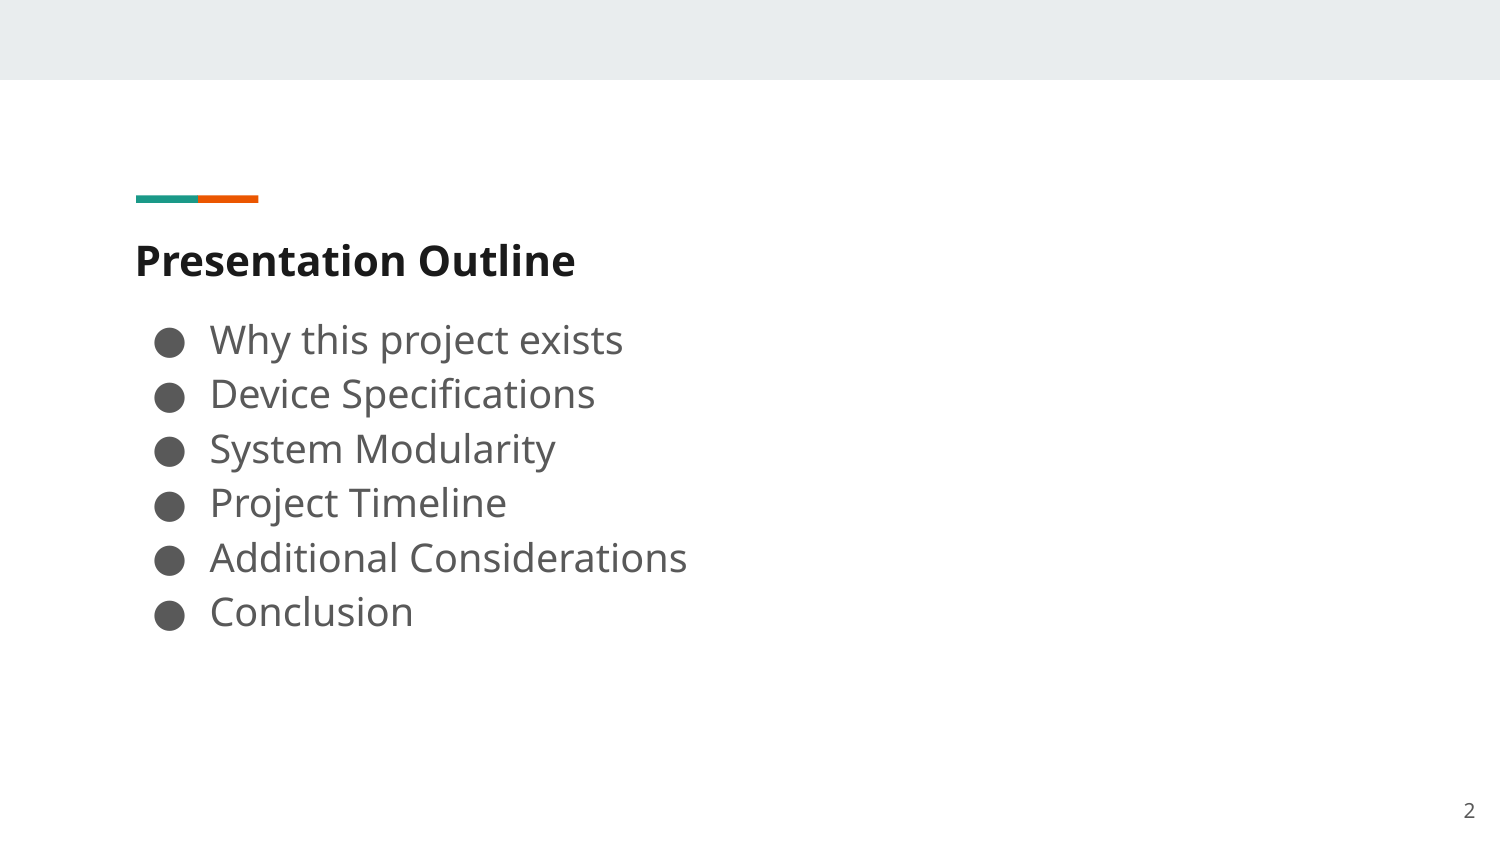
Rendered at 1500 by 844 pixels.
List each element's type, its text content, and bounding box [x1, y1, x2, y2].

title Presentation Outline [119, 216, 1381, 292]
slide_number <number> [1400, 779, 1491, 844]
list Why this project exists Device Specifications System Modularity Project Timeline Additional Considerations Conclusion [119, 292, 1381, 798]
